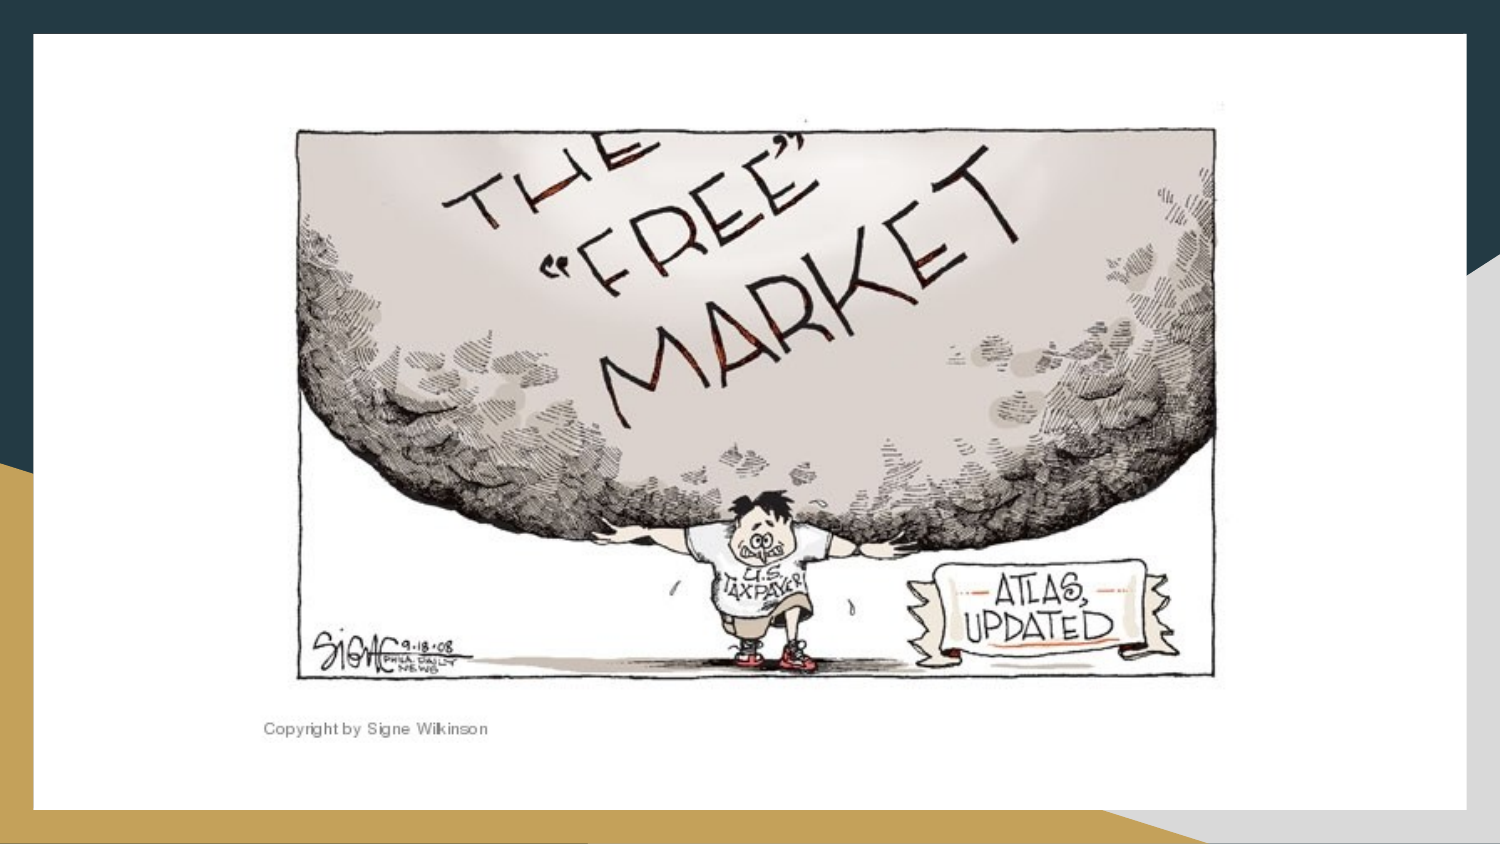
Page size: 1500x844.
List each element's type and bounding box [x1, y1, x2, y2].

picture [248, 101, 1252, 743]
